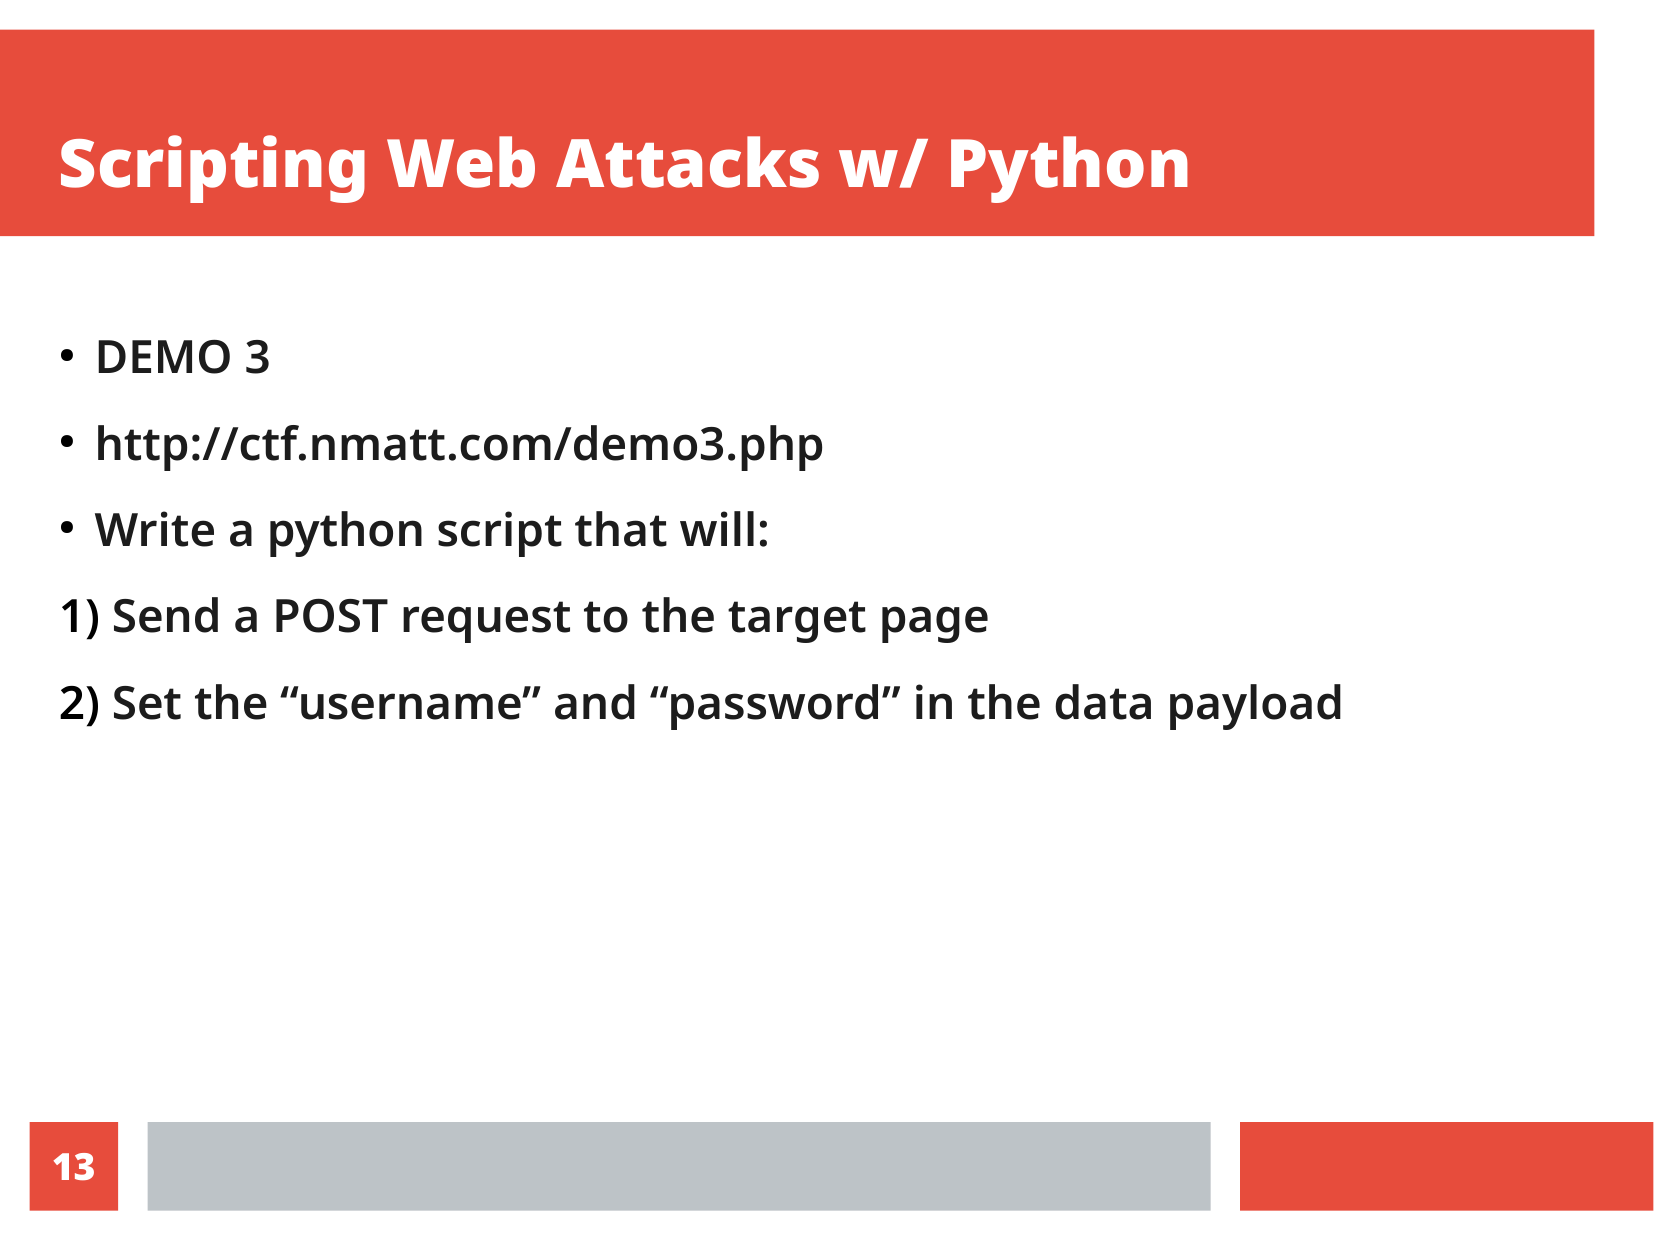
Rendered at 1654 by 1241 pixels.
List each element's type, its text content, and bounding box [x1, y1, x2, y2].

title Scripting Web Attacks w/ Python [59, 59, 1595, 207]
list DEMO 3 http://ctf.nmatt.com/demo3.php Write a python script that will: Send a POST request to the target page Set the “username” and “password” in the data payload [59, 324, 1565, 1066]
